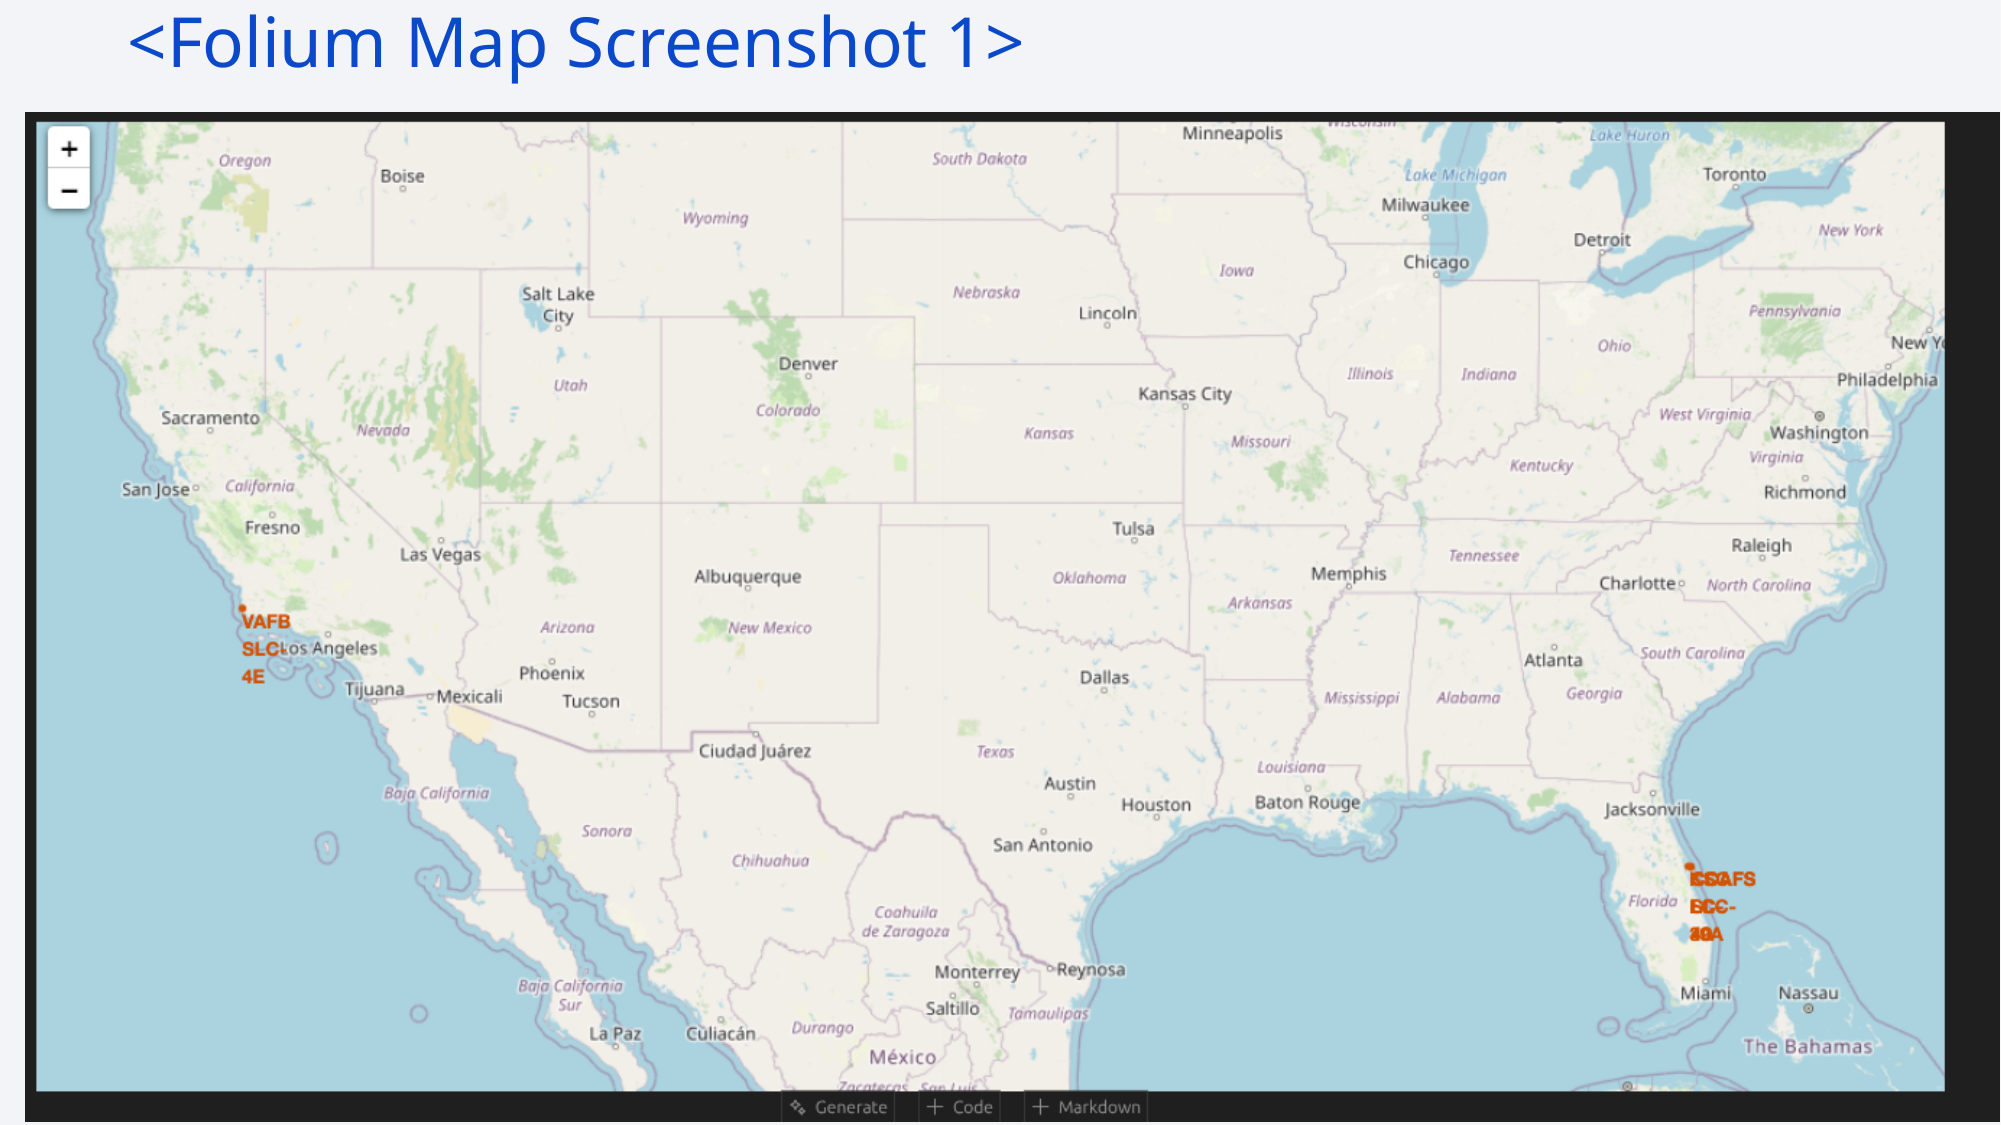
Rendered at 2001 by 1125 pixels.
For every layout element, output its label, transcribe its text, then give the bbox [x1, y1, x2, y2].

picture [0, 0, 2001, 1125]
text_box <Folium Map Screenshot 1> [112, 0, 1838, 91]
